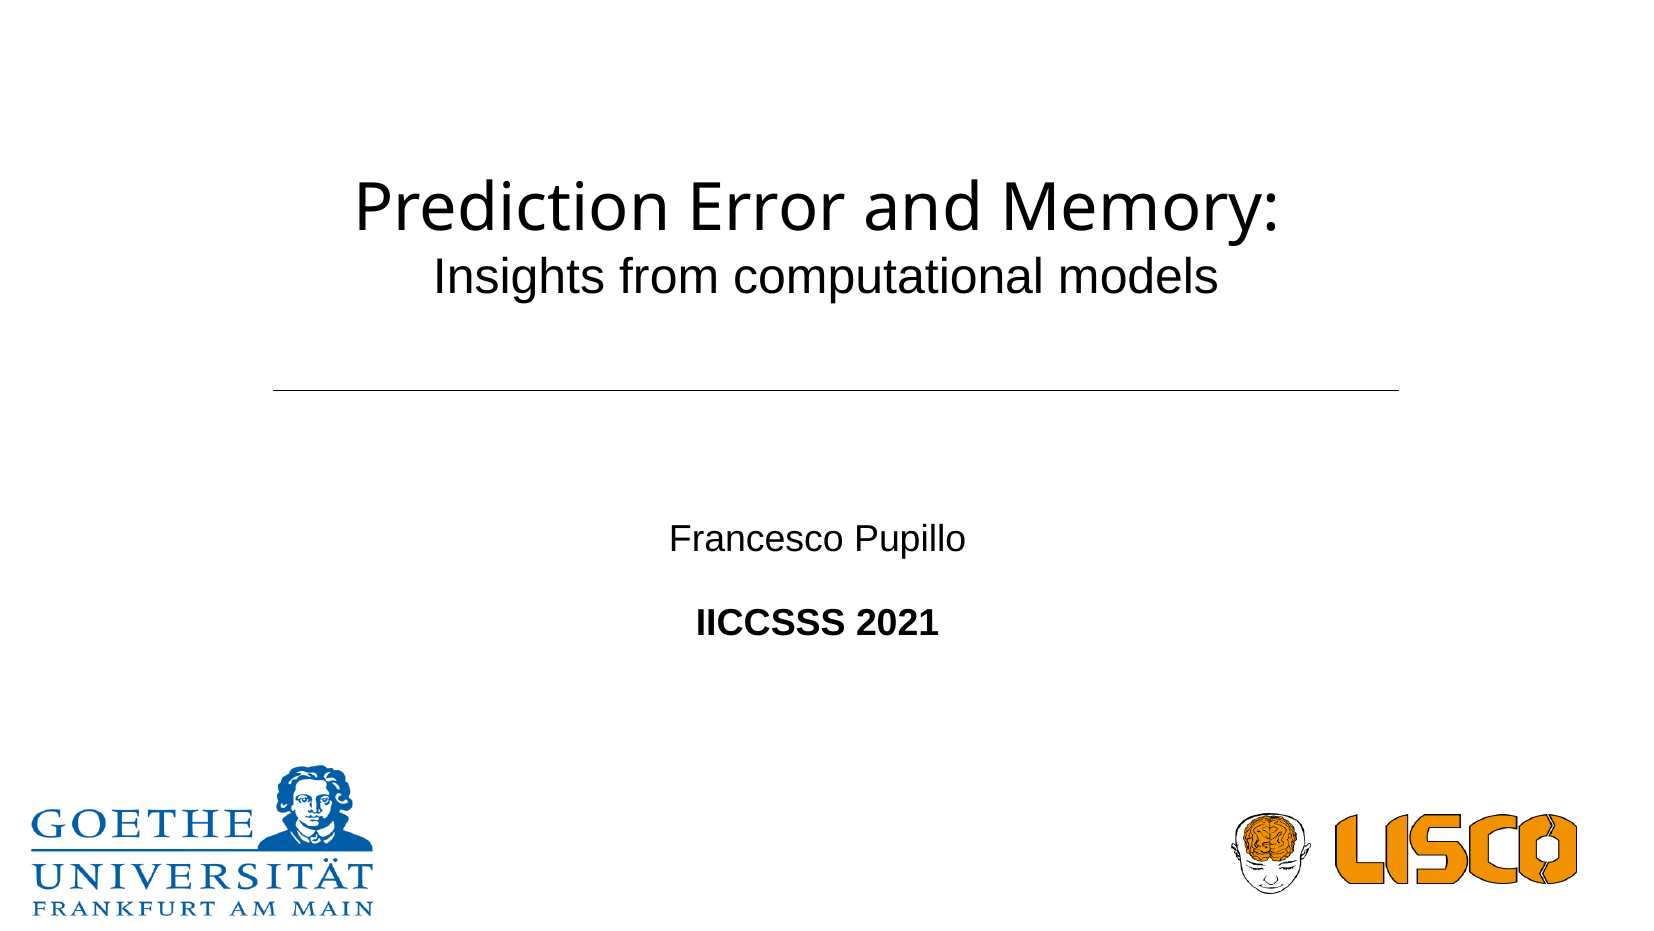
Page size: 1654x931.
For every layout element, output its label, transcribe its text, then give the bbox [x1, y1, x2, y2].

picture [1335, 814, 1577, 884]
text_box Prediction Error and Memory: Insights from computational models [75, 155, 1577, 300]
picture [31, 765, 373, 916]
text_box Francesco Pupillo IICCSSS 2021 [570, 510, 1066, 651]
picture [1231, 813, 1311, 894]
